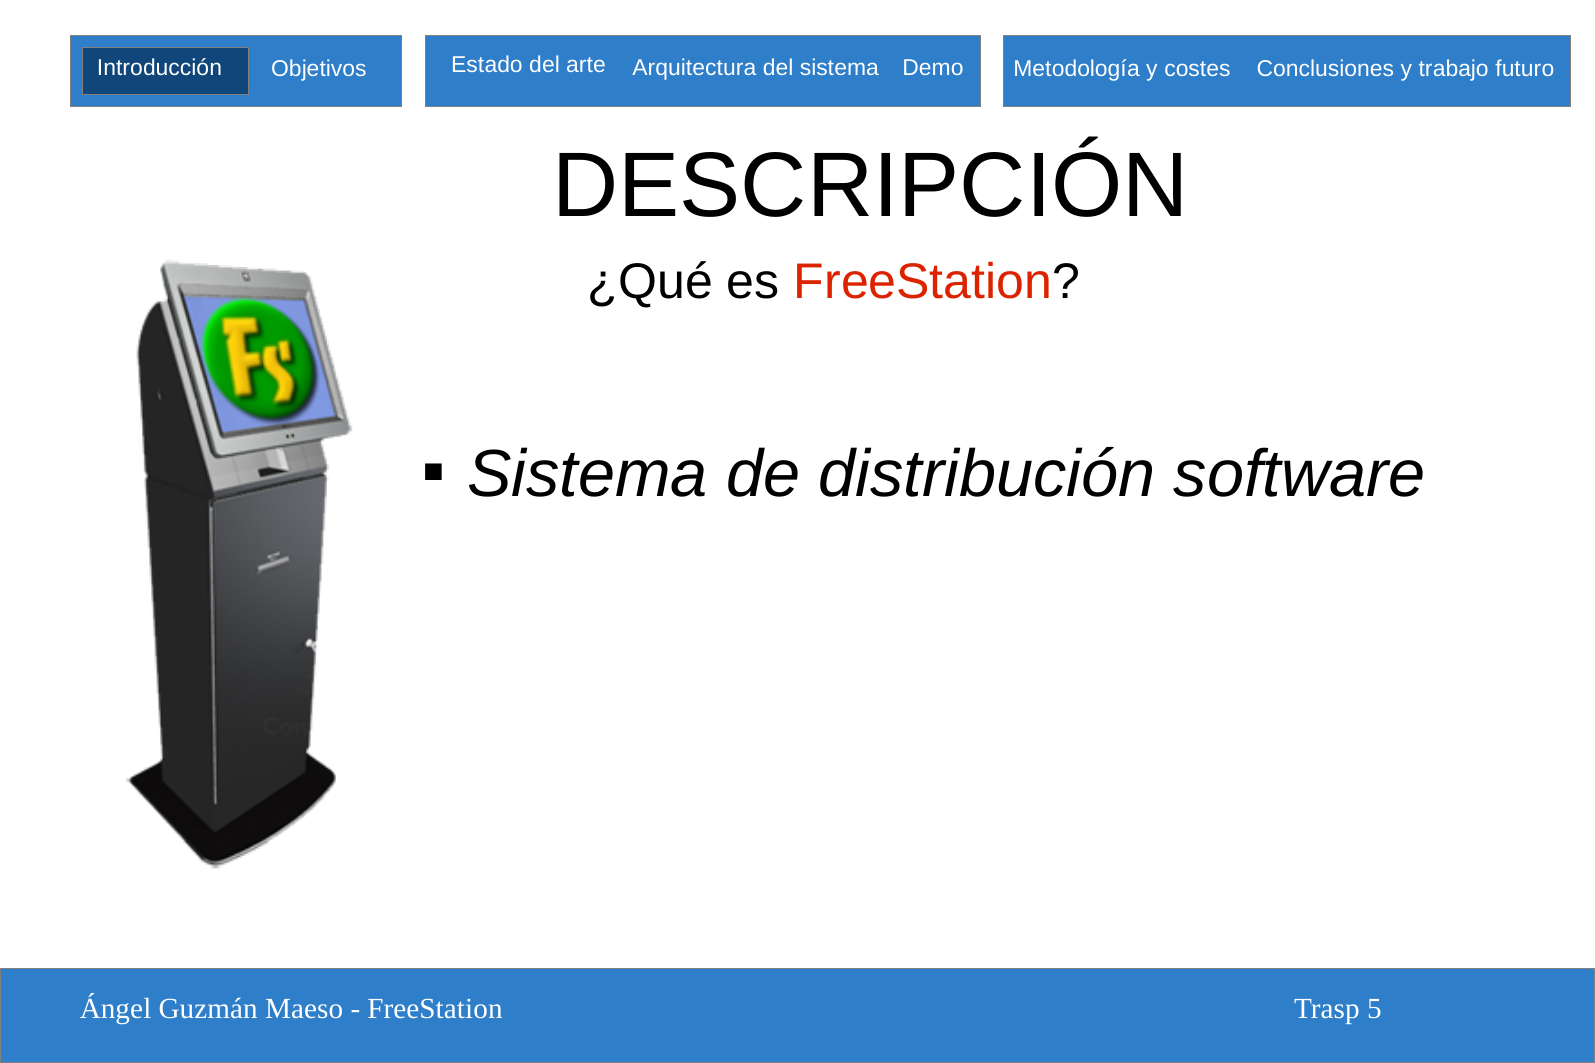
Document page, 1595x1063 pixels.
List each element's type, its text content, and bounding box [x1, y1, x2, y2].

title Conclusiones y trabajo futuro [1228, 36, 1583, 101]
title Estado del arte [413, 41, 644, 89]
text_box [425, 88, 981, 107]
text_box [425, 35, 981, 47]
title Introducción [70, 35, 249, 100]
picture [76, 257, 401, 875]
text_box ¿Qué es FreeStation? [344, 239, 1323, 323]
title Arquitectura del sistema [625, 41, 886, 94]
title DESCRIPCIÓN [153, 128, 1589, 240]
text_box [70, 100, 402, 107]
title Objetivos [236, 36, 402, 101]
text_box Sistema de distribución software [413, 436, 1512, 810]
title Metodología y costes [981, 36, 1228, 101]
text_box [1003, 101, 1571, 107]
title Demo [868, 47, 999, 88]
